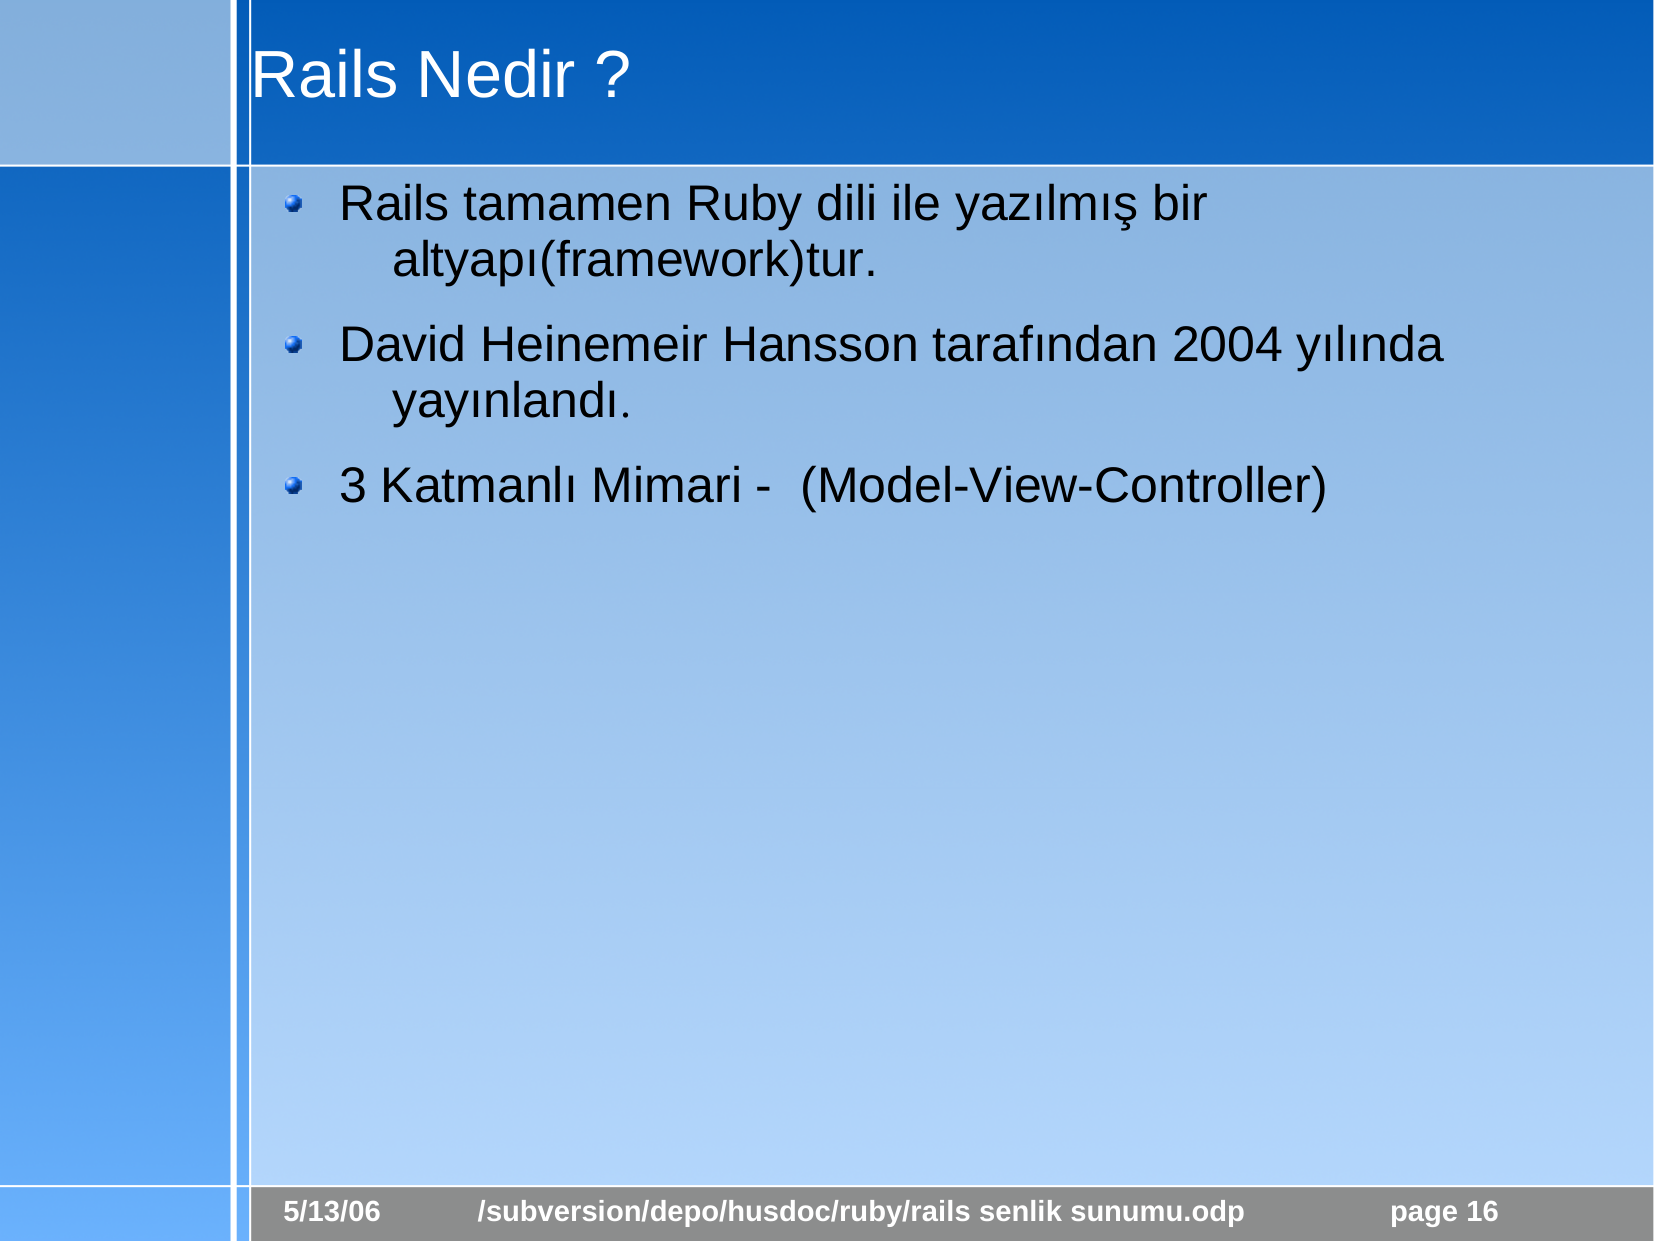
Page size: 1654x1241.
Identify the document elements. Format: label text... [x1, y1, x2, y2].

list Rails tamamen Ruby dili ile yazılmış bir altyapı(framework)tur. David Heinemeir Hansson tarafından 2004 yılında yayınlandı. 3 Katmanlı Mimari - (Model-View-Controller) [250, 175, 1477, 1051]
title Rails Nedir ? [250, 11, 1477, 137]
picture [0, 0, 1654, 1241]
